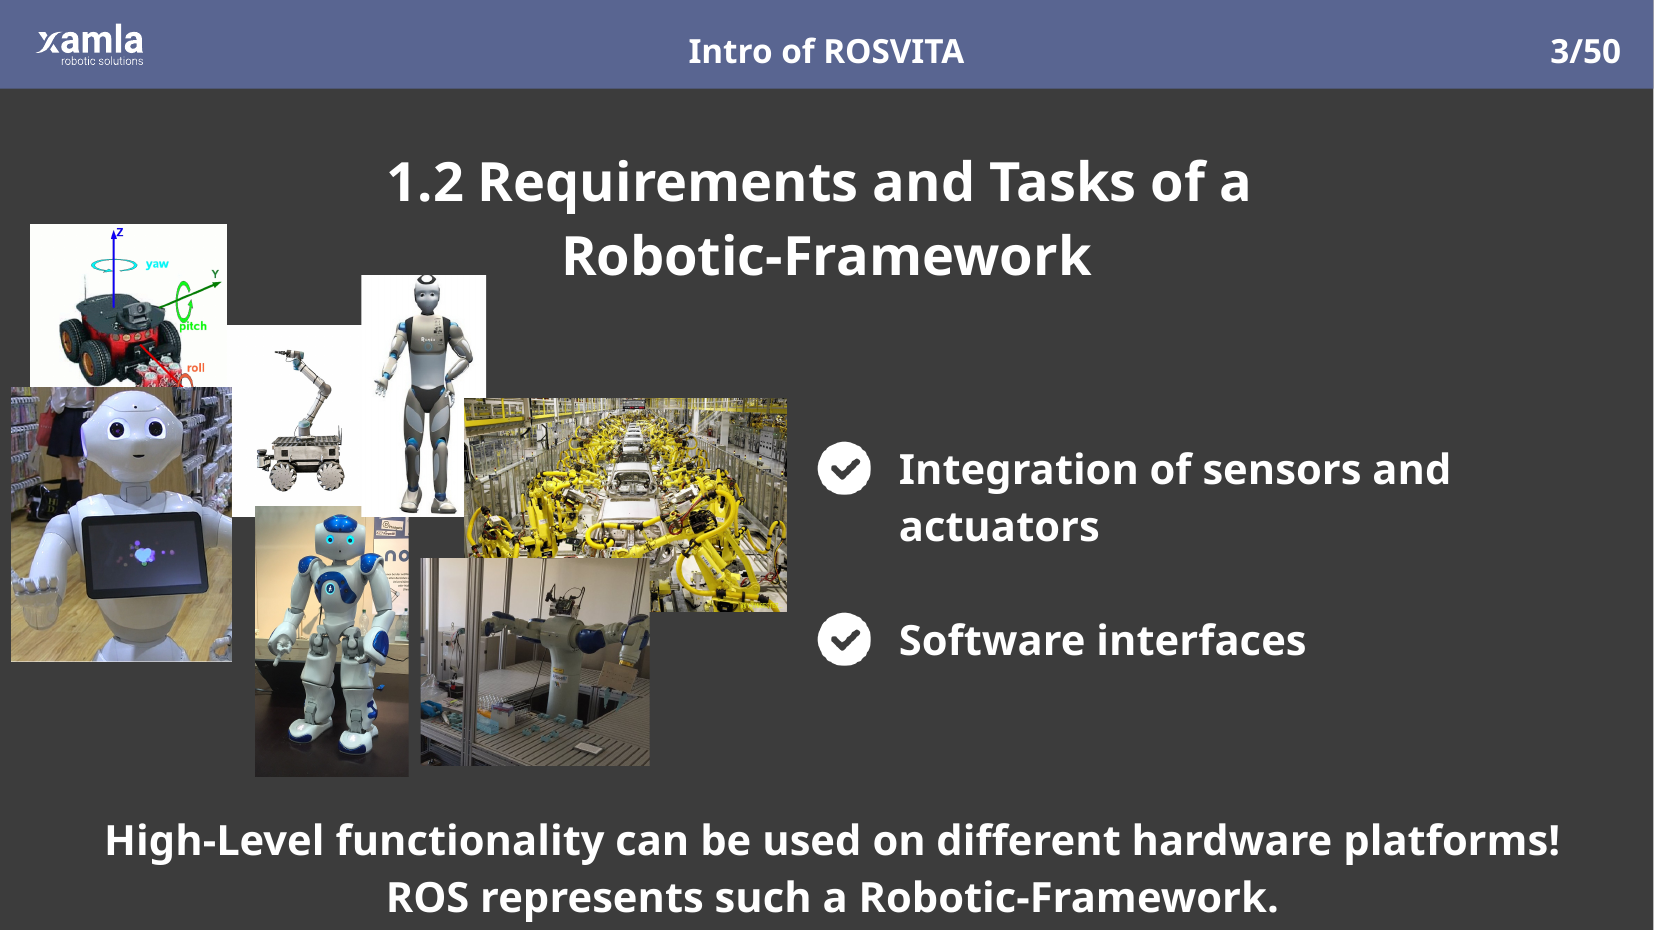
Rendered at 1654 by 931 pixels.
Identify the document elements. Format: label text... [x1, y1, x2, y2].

text_box 3/50 [1511, 20, 1636, 80]
text_box [0, 0, 1654, 89]
picture [11, 224, 787, 777]
text_box Intro of ROSVITA [296, 20, 1357, 80]
text_box 1.2 Requirements and Tasks of a Robotic-Framework [188, 135, 1465, 278]
text_box High-Level functionality can be used on different hardware platforms! ROS represents such a Robotic-Framework. [47, 803, 1619, 921]
text_box Integration of sensors and actuators Software interfaces [803, 318, 1607, 691]
picture [35, 23, 143, 65]
